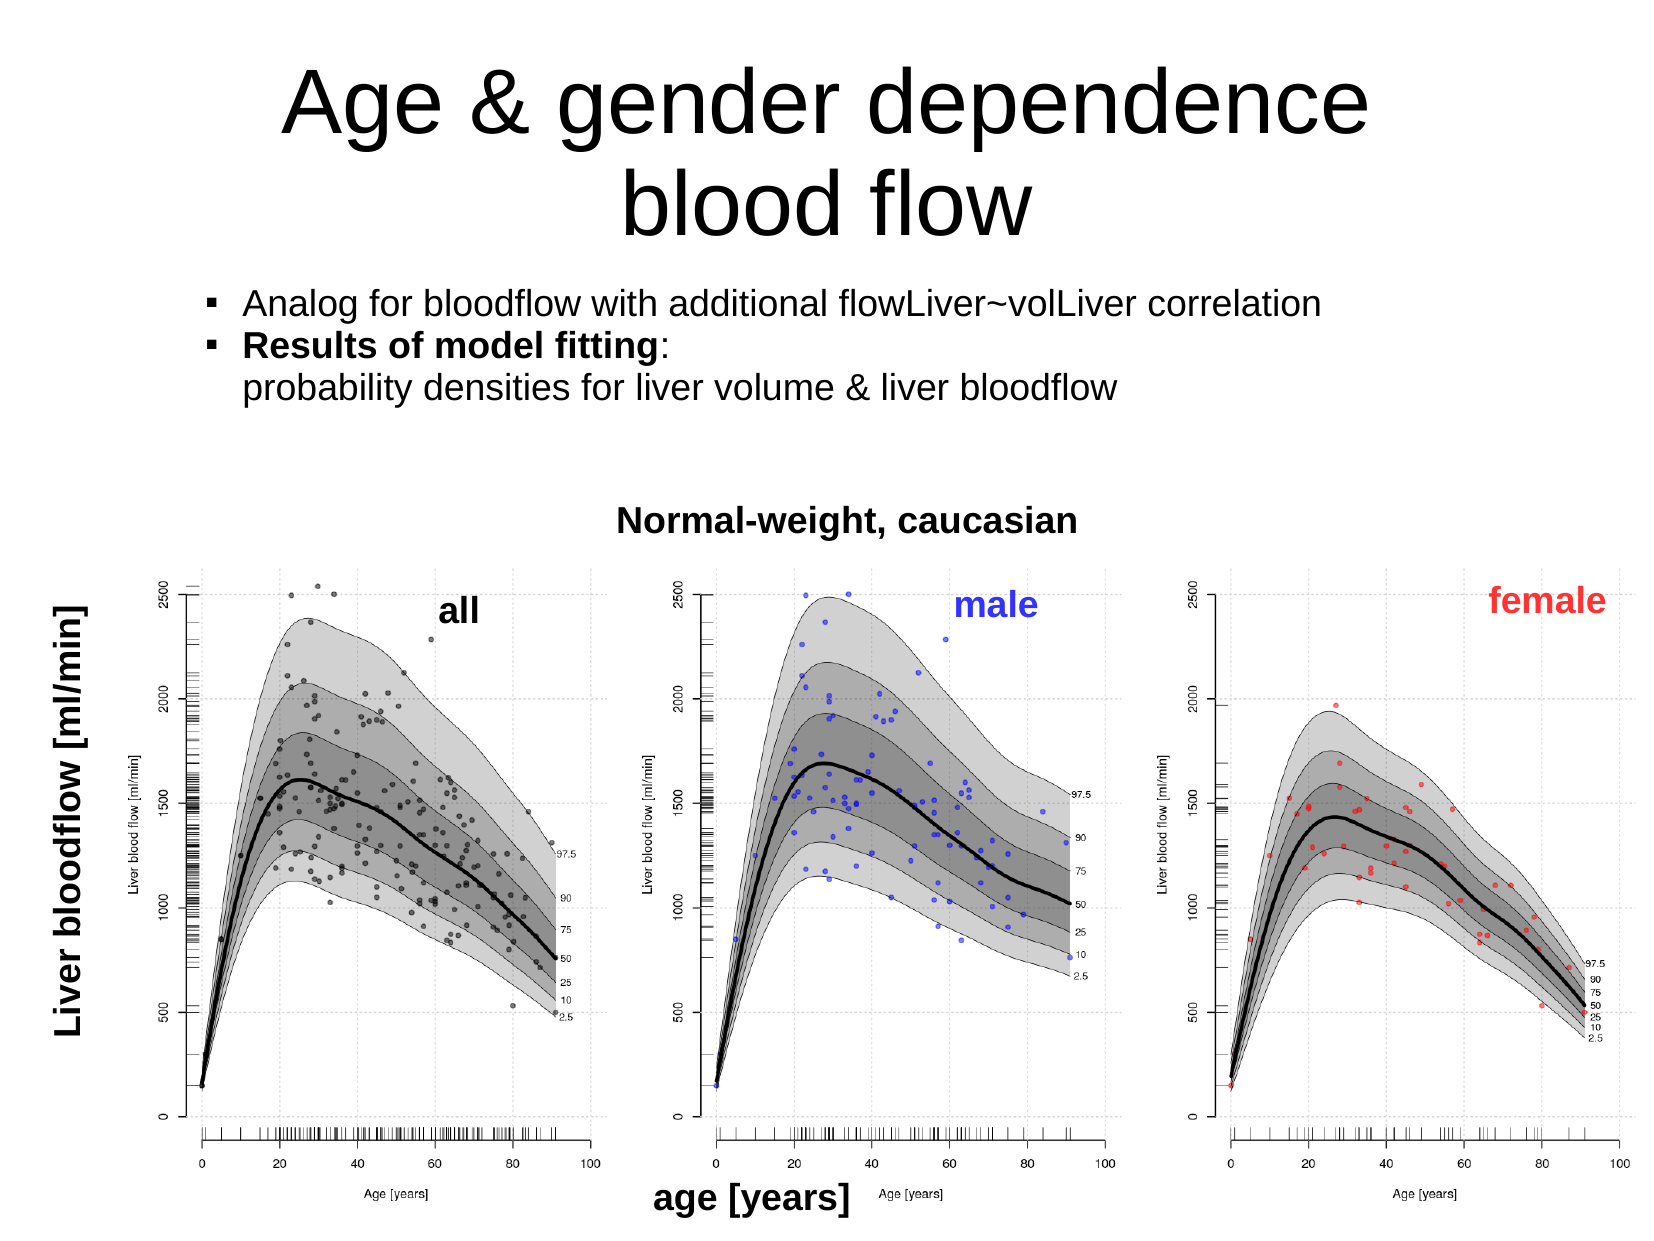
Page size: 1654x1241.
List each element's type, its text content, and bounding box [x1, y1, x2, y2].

text_box age [years] [638, 1169, 866, 1227]
picture [128, 568, 1636, 1201]
text_box Normal-weight, caucasian [601, 491, 1094, 549]
text_box Liver bloodflow [ml/min] [38, 589, 96, 1054]
text_box Analog for bloodflow with additional flowLiver~volLiver correlation Results of model fitting: probability densities for liver volume & liver bloodflow [192, 275, 1513, 459]
title Age & gender dependence blood flow [82, 49, 1571, 257]
text_box male [938, 575, 1054, 633]
text_box all [423, 581, 496, 639]
text_box female [1473, 572, 1622, 630]
